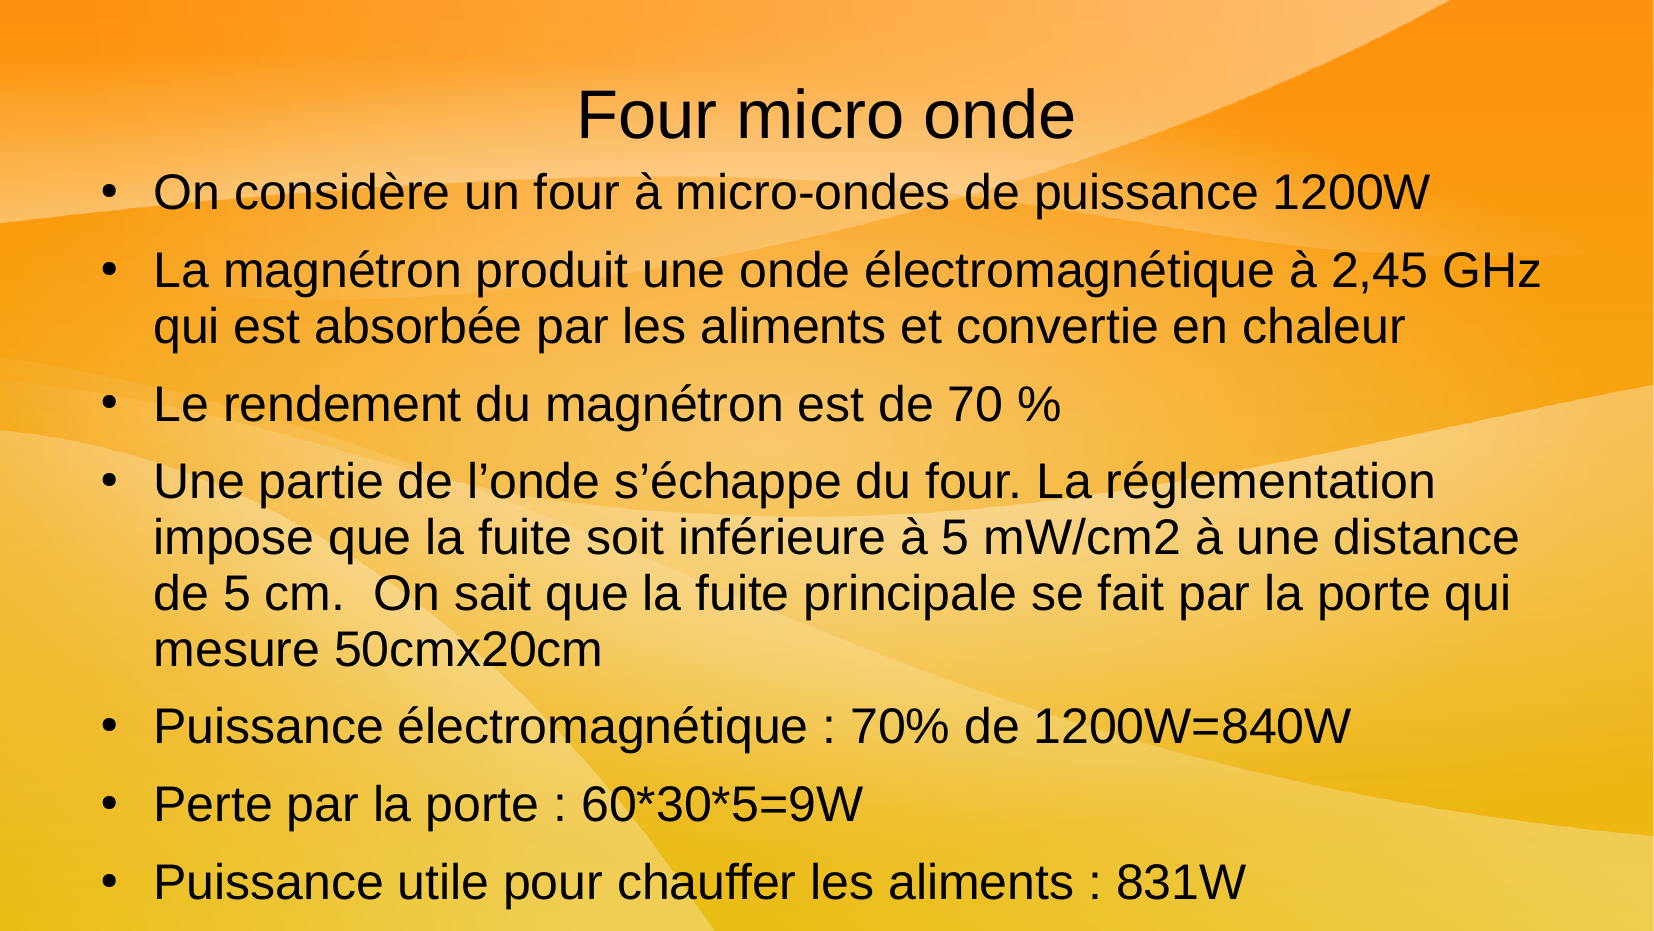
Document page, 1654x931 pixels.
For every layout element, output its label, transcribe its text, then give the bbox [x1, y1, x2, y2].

title Four micro onde [82, 37, 1571, 164]
picture [0, 0, 1654, 931]
list On considère un four à micro-ondes de puissance 1200W La magnétron produit une onde électromagnétique à 2,45 GHz qui est absorbée par les aliments et convertie en chaleur Le rendement du magnétron est de 70 % Une partie de l’onde s’échappe du four. La réglementation impose que la fuite soit inférieure à 5 mW/cm2 à une distance de 5 cm. On sait que la fuite principale se fait par la porte qui mesure 50cmx20cm Puissance électromagnétique : 70% de 1200W=840W Perte par la porte : 60*30*5=9W Puissance utile pour chauffer les aliments : 831W [82, 164, 1571, 911]
